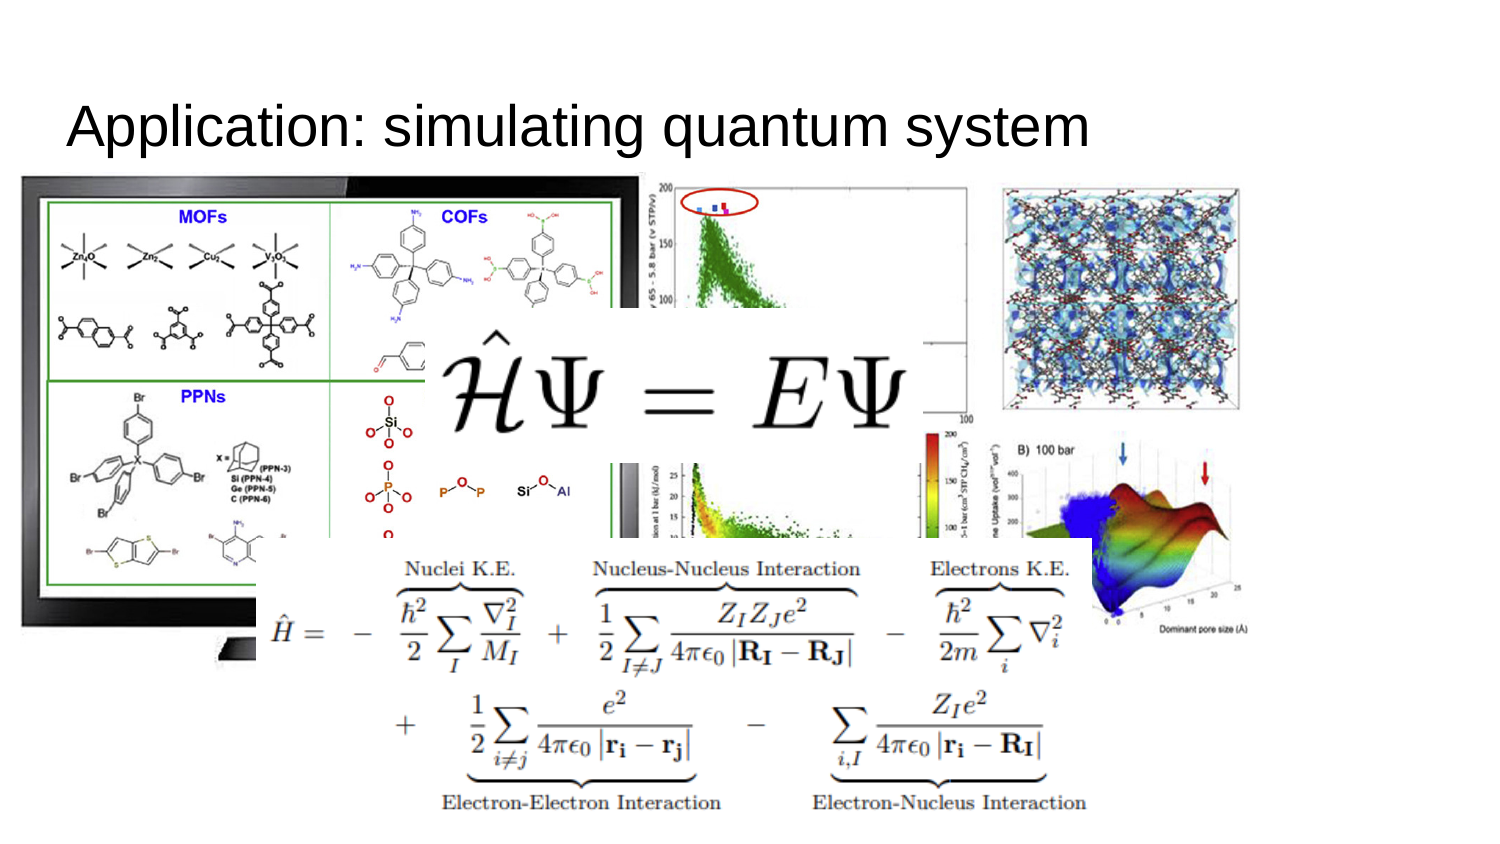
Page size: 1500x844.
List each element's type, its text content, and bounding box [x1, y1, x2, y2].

title Application: simulating quantum system [51, 72, 1449, 167]
picture [20, 172, 1250, 822]
